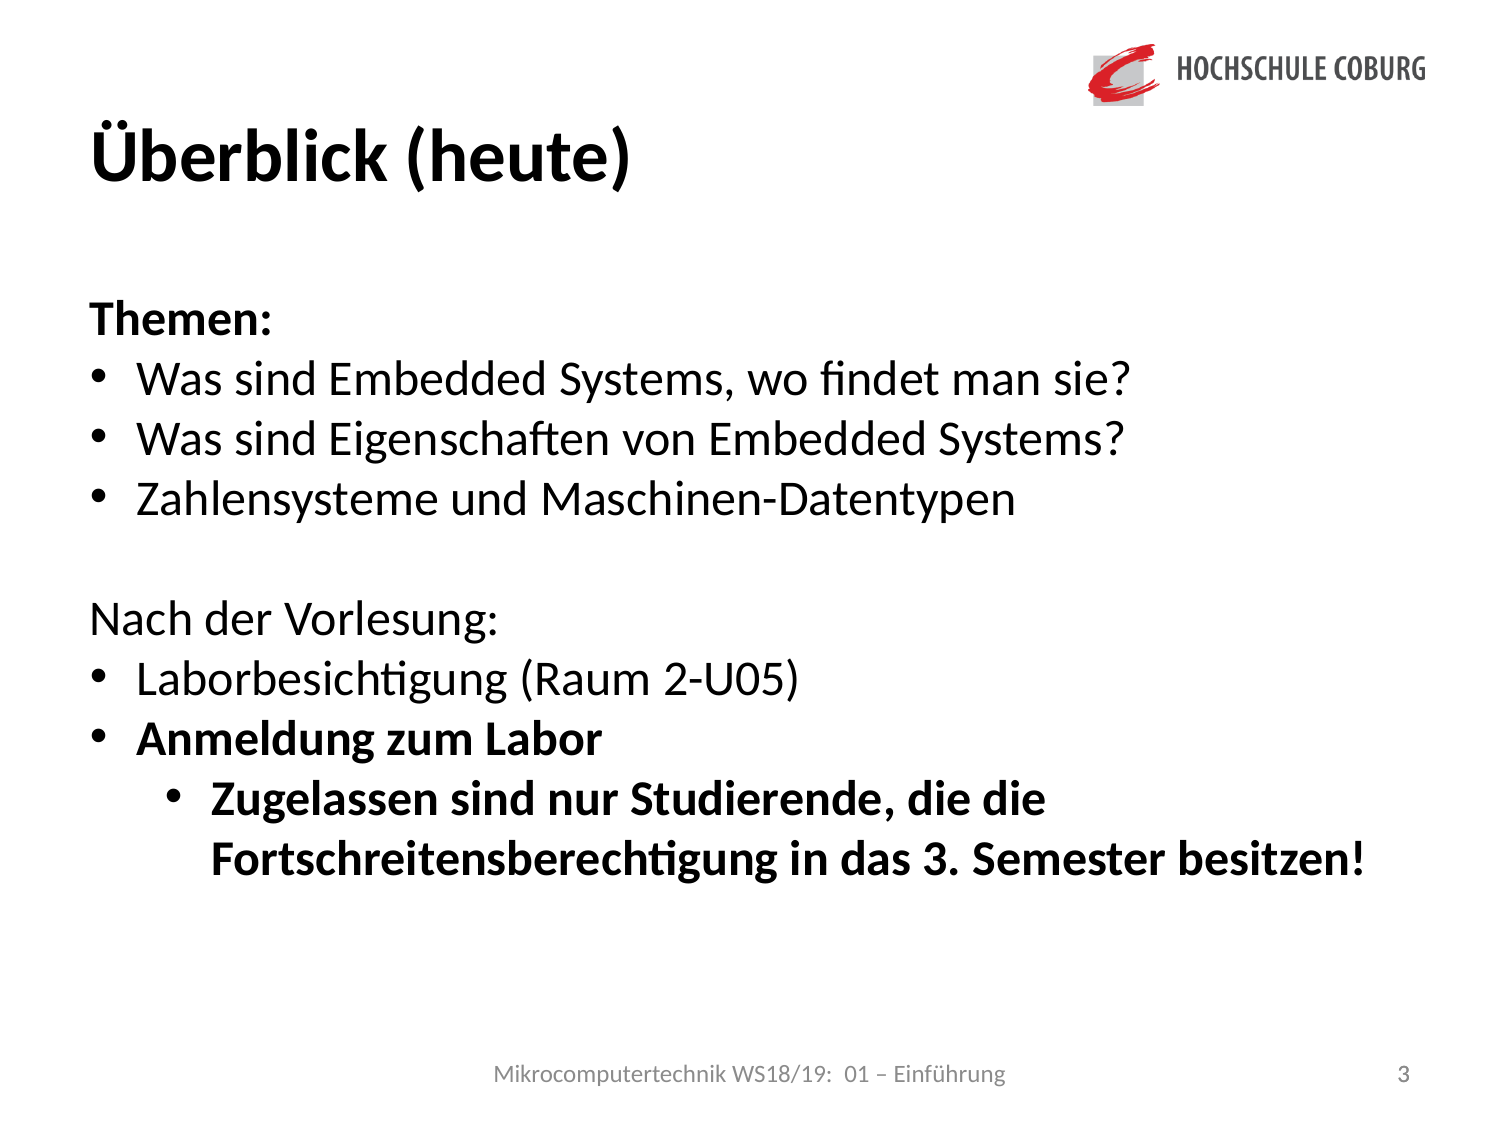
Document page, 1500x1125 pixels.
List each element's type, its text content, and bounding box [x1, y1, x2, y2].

picture [1088, 44, 1425, 106]
title Überblick (heute) [75, 45, 1425, 259]
text_box Themen: Was sind Embedded Systems, wo findet man sie? Was sind Eigenschaften von Embedded Systems? Zahlensysteme und Maschinen-Datentypen Nach der Vorlesung: Laborbesichtigung (Raum 2-U05) Anmeldung zum Labor Zugelassen sind nur Studierende, die die Fortschreitensberechtigung in das 3. Semester besitzen! [75, 277, 1479, 893]
slide_number <number> [1074, 1042, 1425, 1103]
